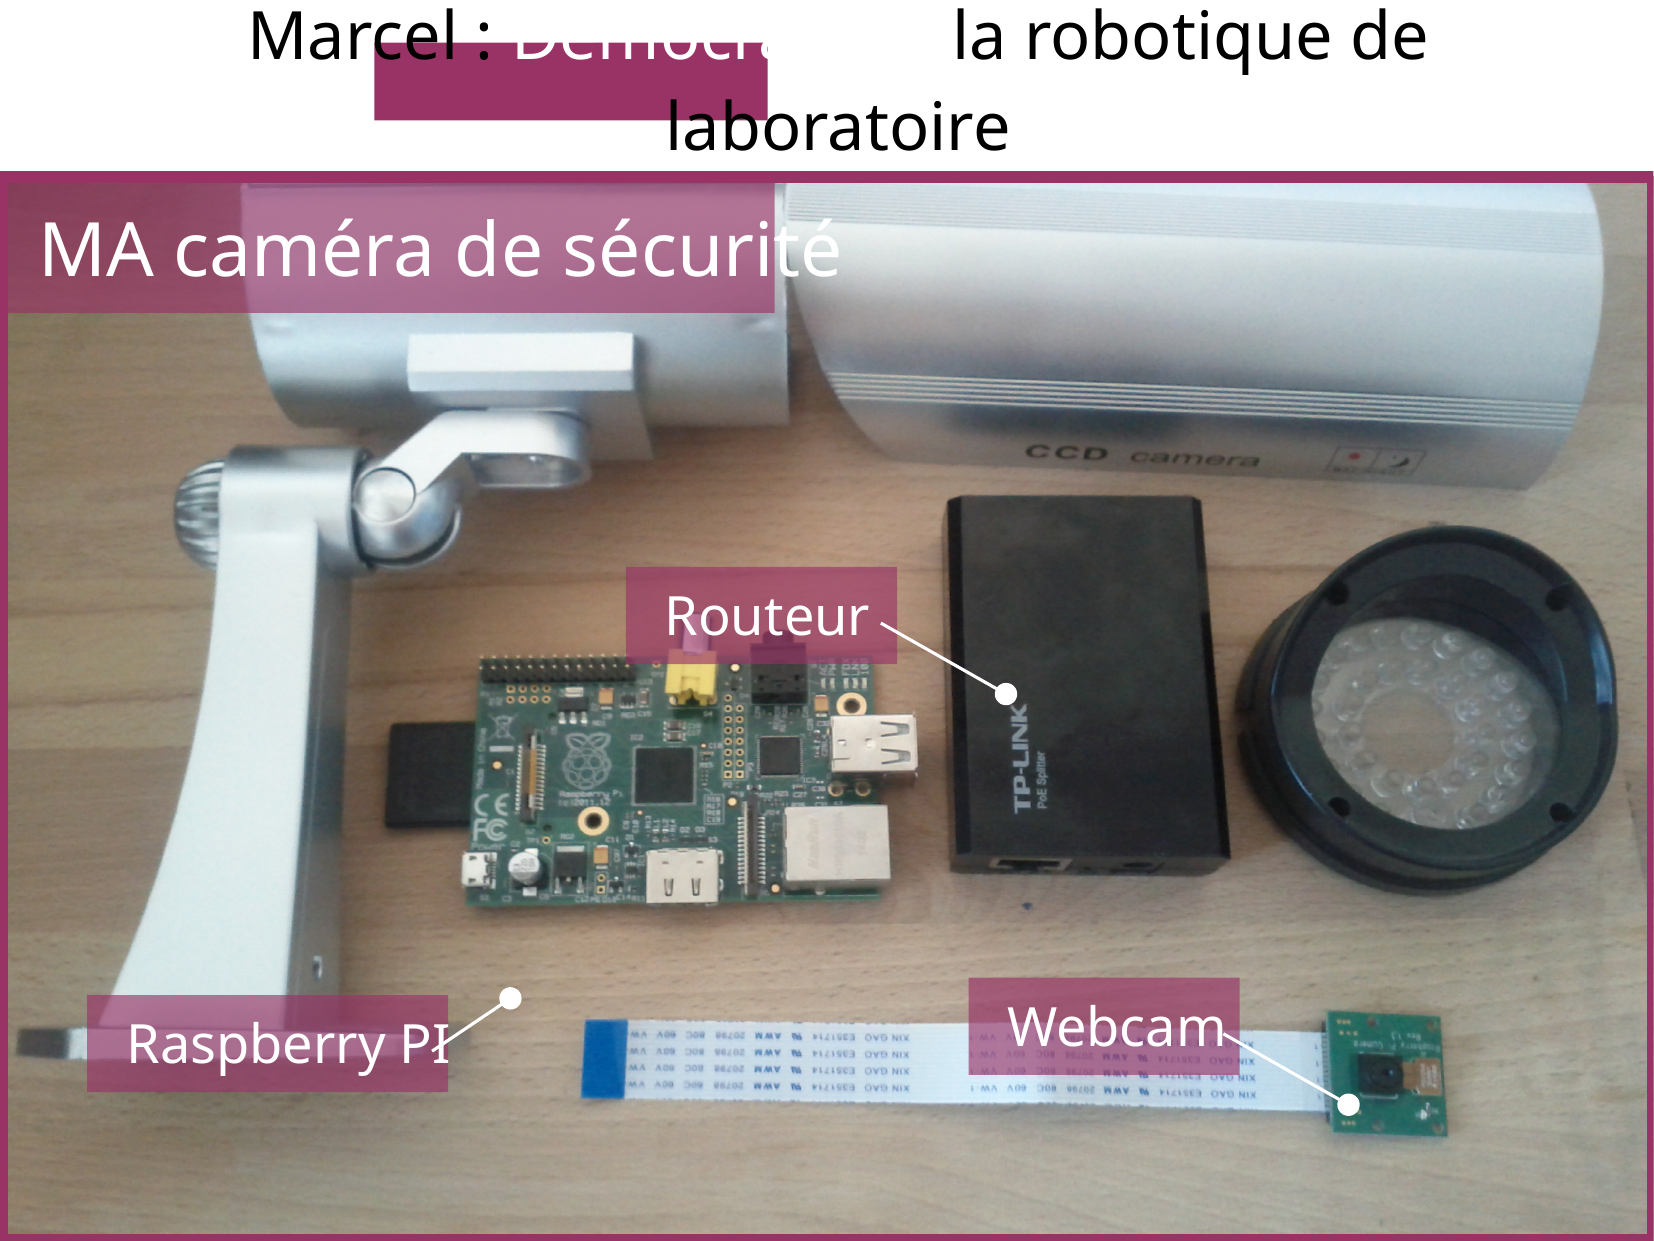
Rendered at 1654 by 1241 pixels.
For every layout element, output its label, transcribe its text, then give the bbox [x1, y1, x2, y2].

text_box Raspberry PI [111, 998, 433, 1084]
text_box Webcam [992, 980, 1217, 1066]
text_box MA caméra de sécurité [23, 188, 775, 302]
text_box [625, 566, 898, 665]
picture [8, 183, 1647, 1234]
title Marcel : Démocratiser la robotique de laboratoire [94, 35, 1583, 123]
text_box [87, 995, 449, 1093]
text_box [1, 176, 775, 313]
text_box Routeur [649, 570, 863, 656]
text_box [968, 977, 1240, 1075]
